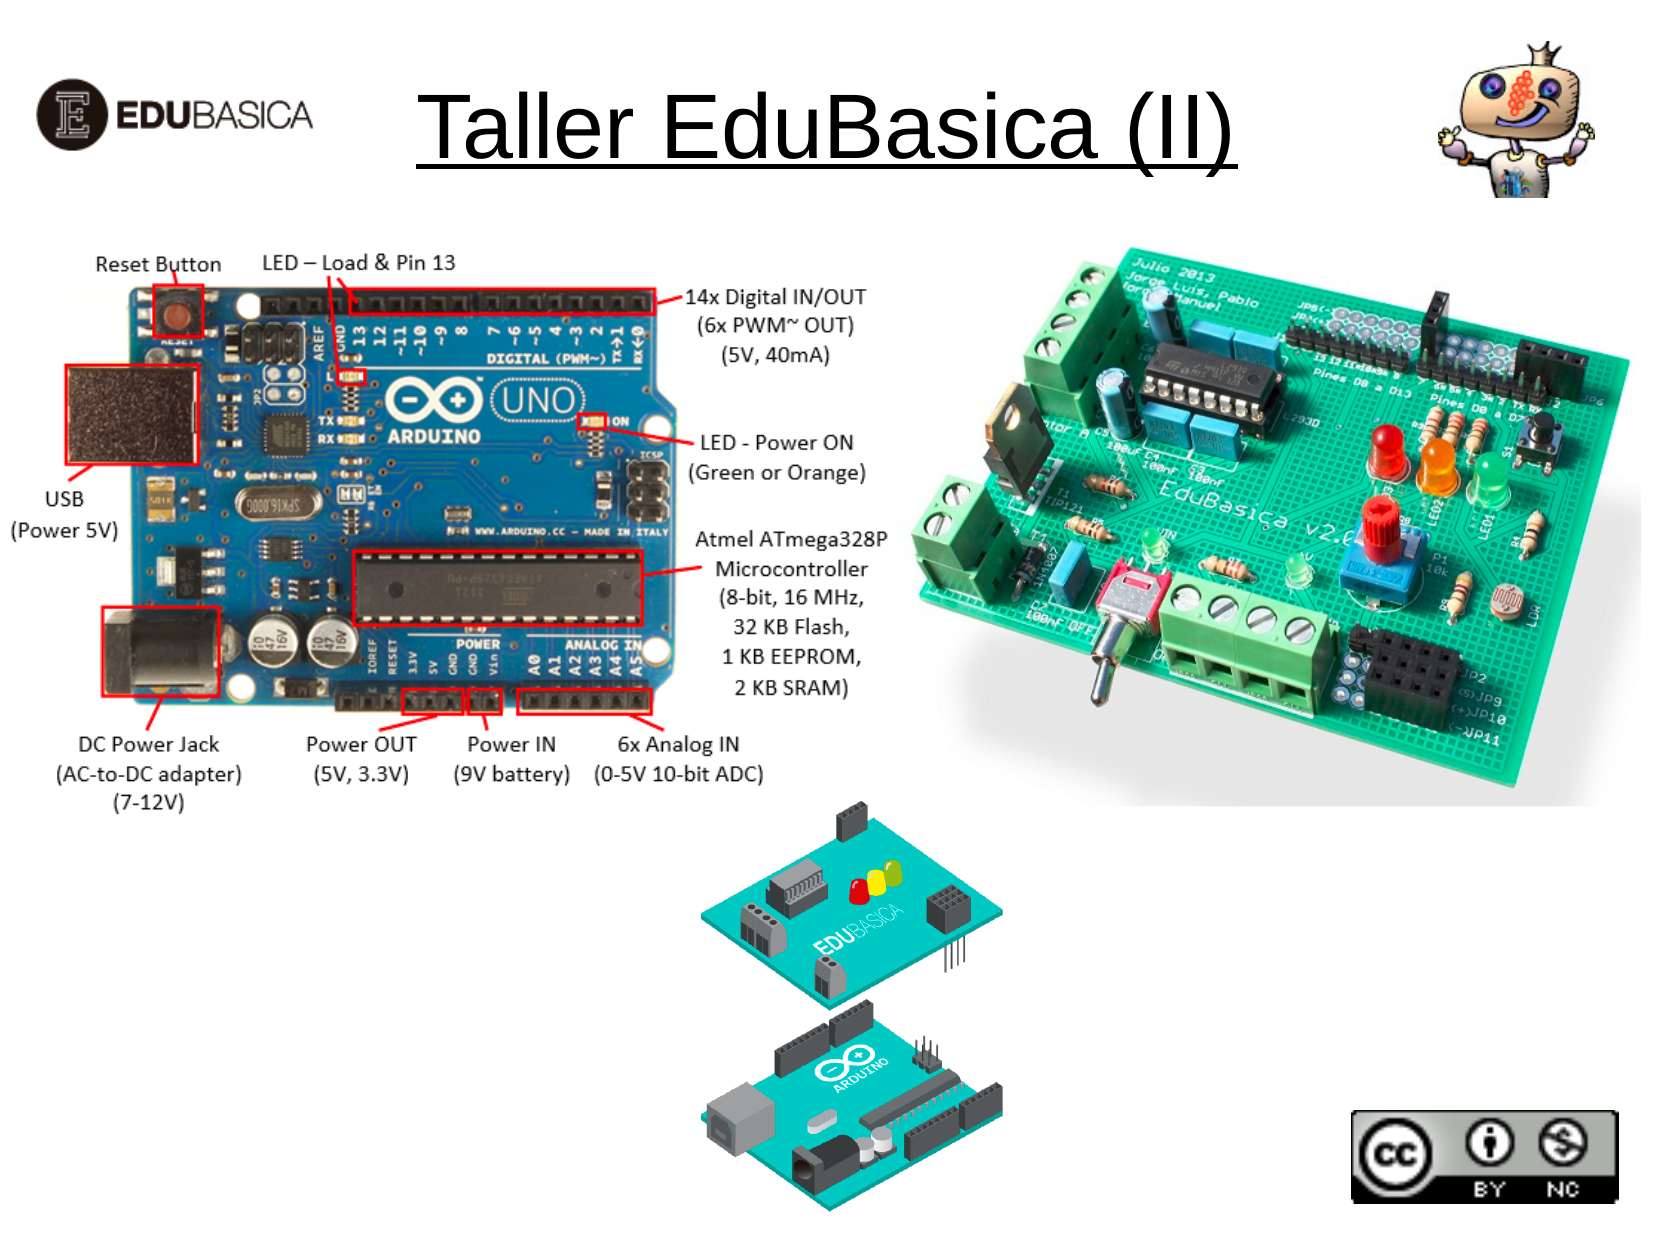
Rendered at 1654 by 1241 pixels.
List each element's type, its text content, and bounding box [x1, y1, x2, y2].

picture [7, 231, 1641, 1222]
picture [1351, 1110, 1619, 1204]
title Taller EduBasica (II) [82, 23, 1571, 231]
picture [35, 77, 316, 154]
picture [1438, 41, 1595, 198]
